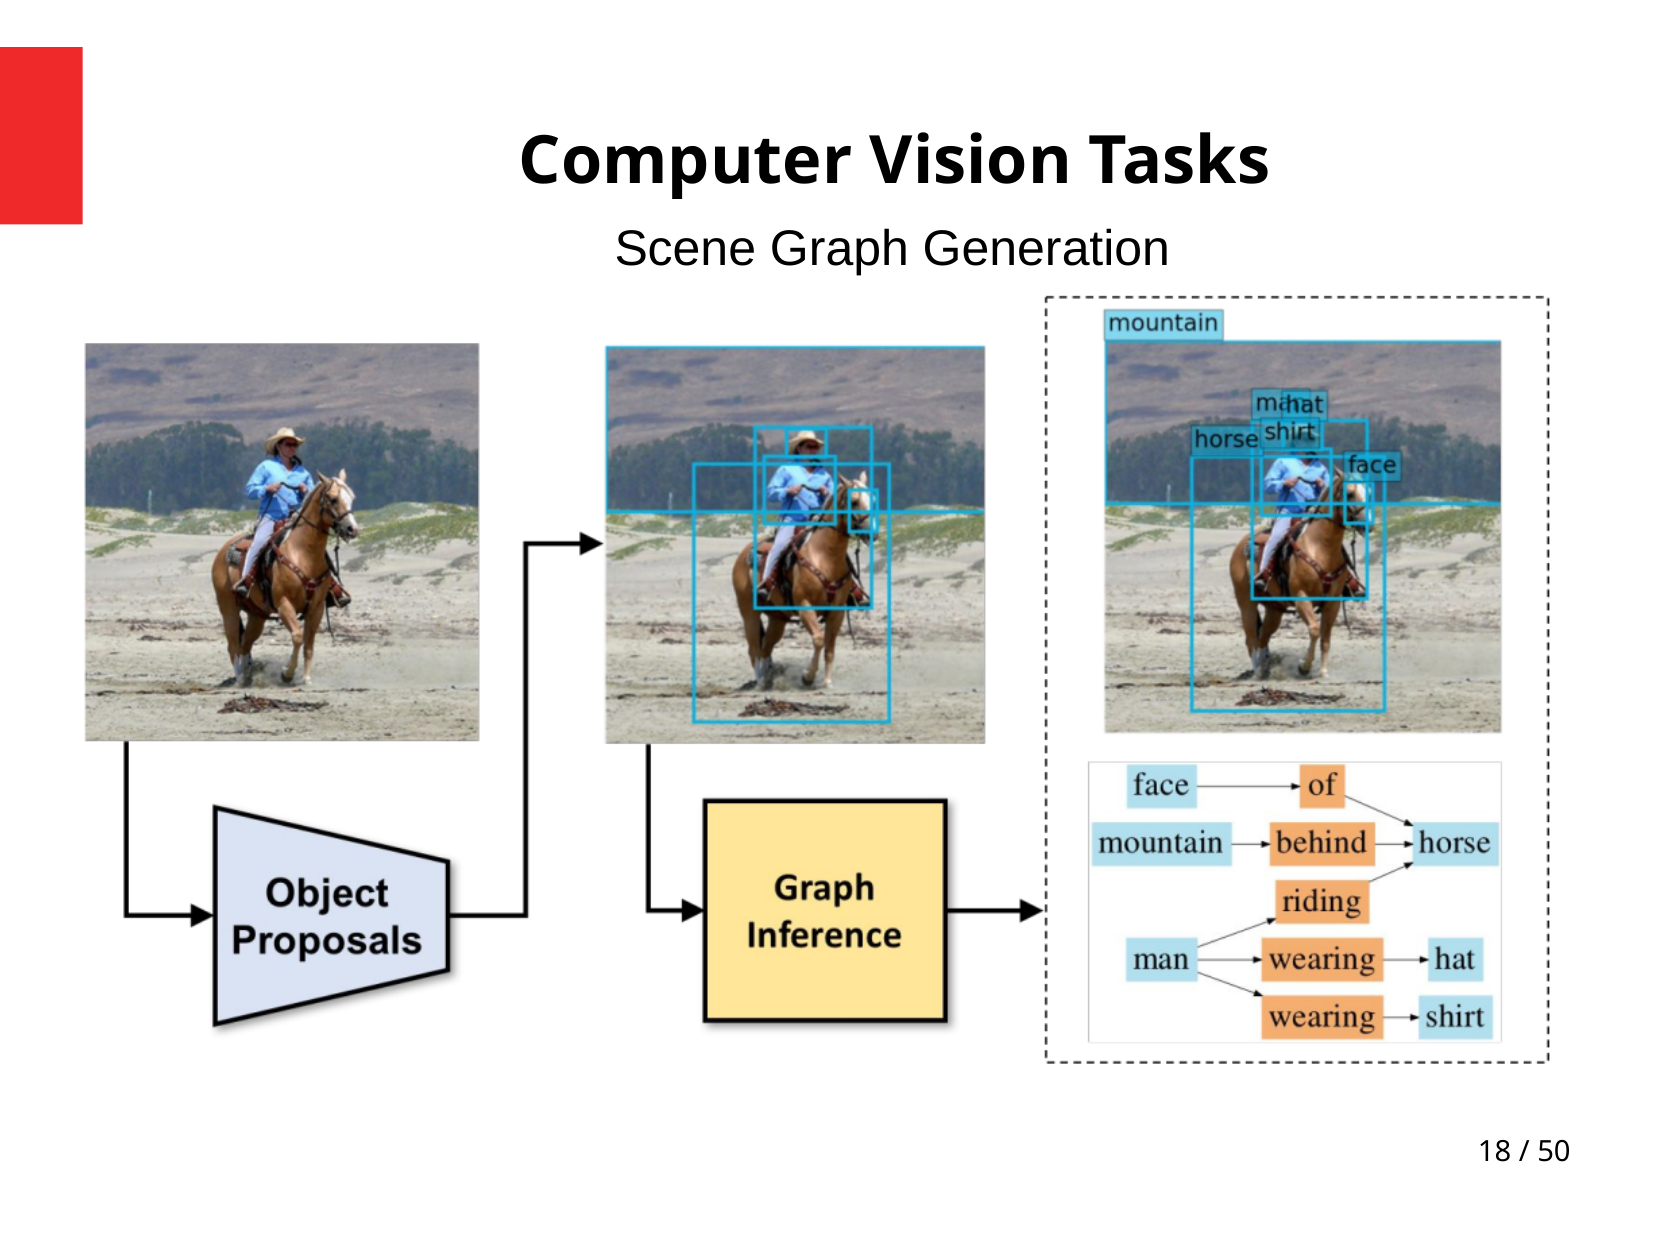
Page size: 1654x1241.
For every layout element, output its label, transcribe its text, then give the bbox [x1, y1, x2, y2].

text_box Computer Vision Tasks [435, 105, 1306, 196]
picture [75, 284, 1621, 1081]
text_box Scene Graph Generation [300, 213, 1486, 284]
